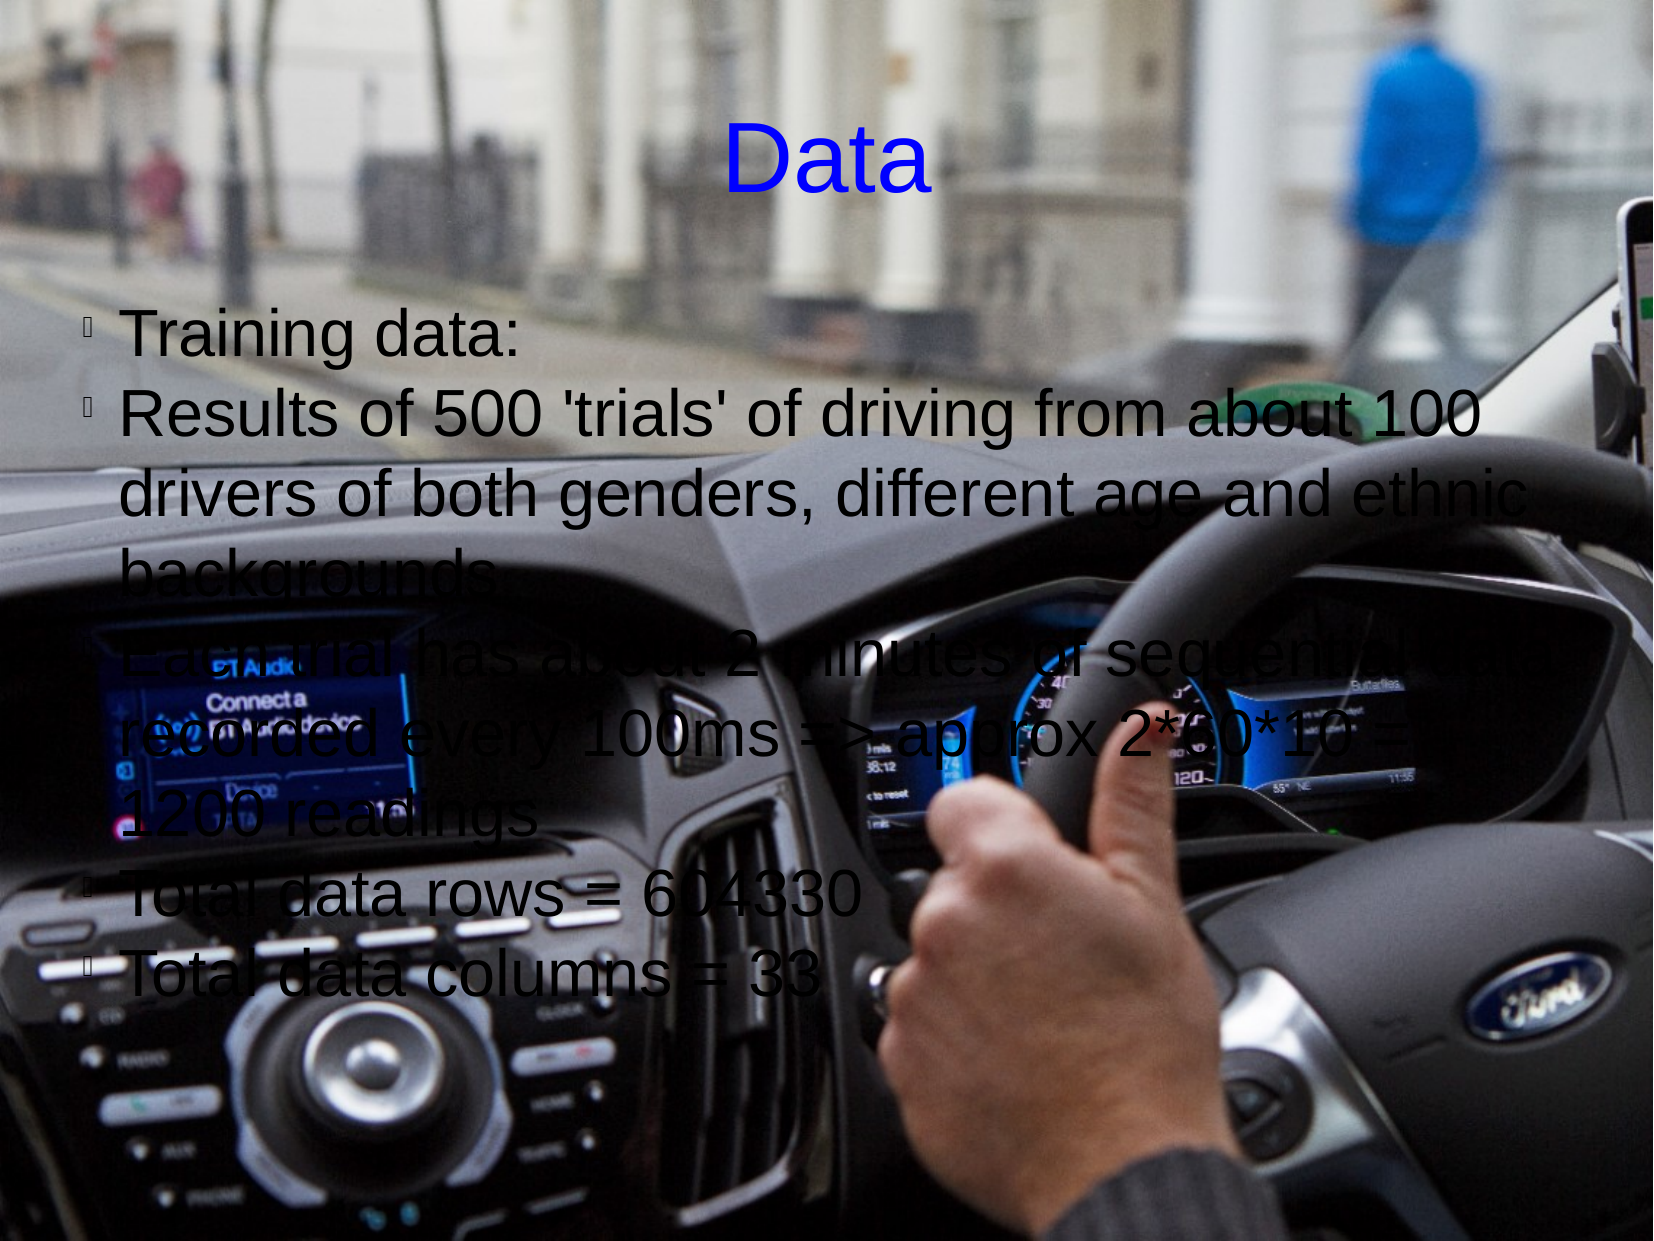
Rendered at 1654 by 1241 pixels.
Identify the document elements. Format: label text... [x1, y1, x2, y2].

text_box Training data: Results of 500 'trials' of driving from about 100 drivers of both genders, different age and ethnic backgrounds Each trial has about 2 minutes of sequential data recorded every 100ms => approx 2*60*10 = 1200 readings Total data rows = 604330 Total data columns = 33 [82, 290, 1571, 1010]
picture [0, 0, 1653, 1241]
text_box Data [82, 49, 1571, 257]
